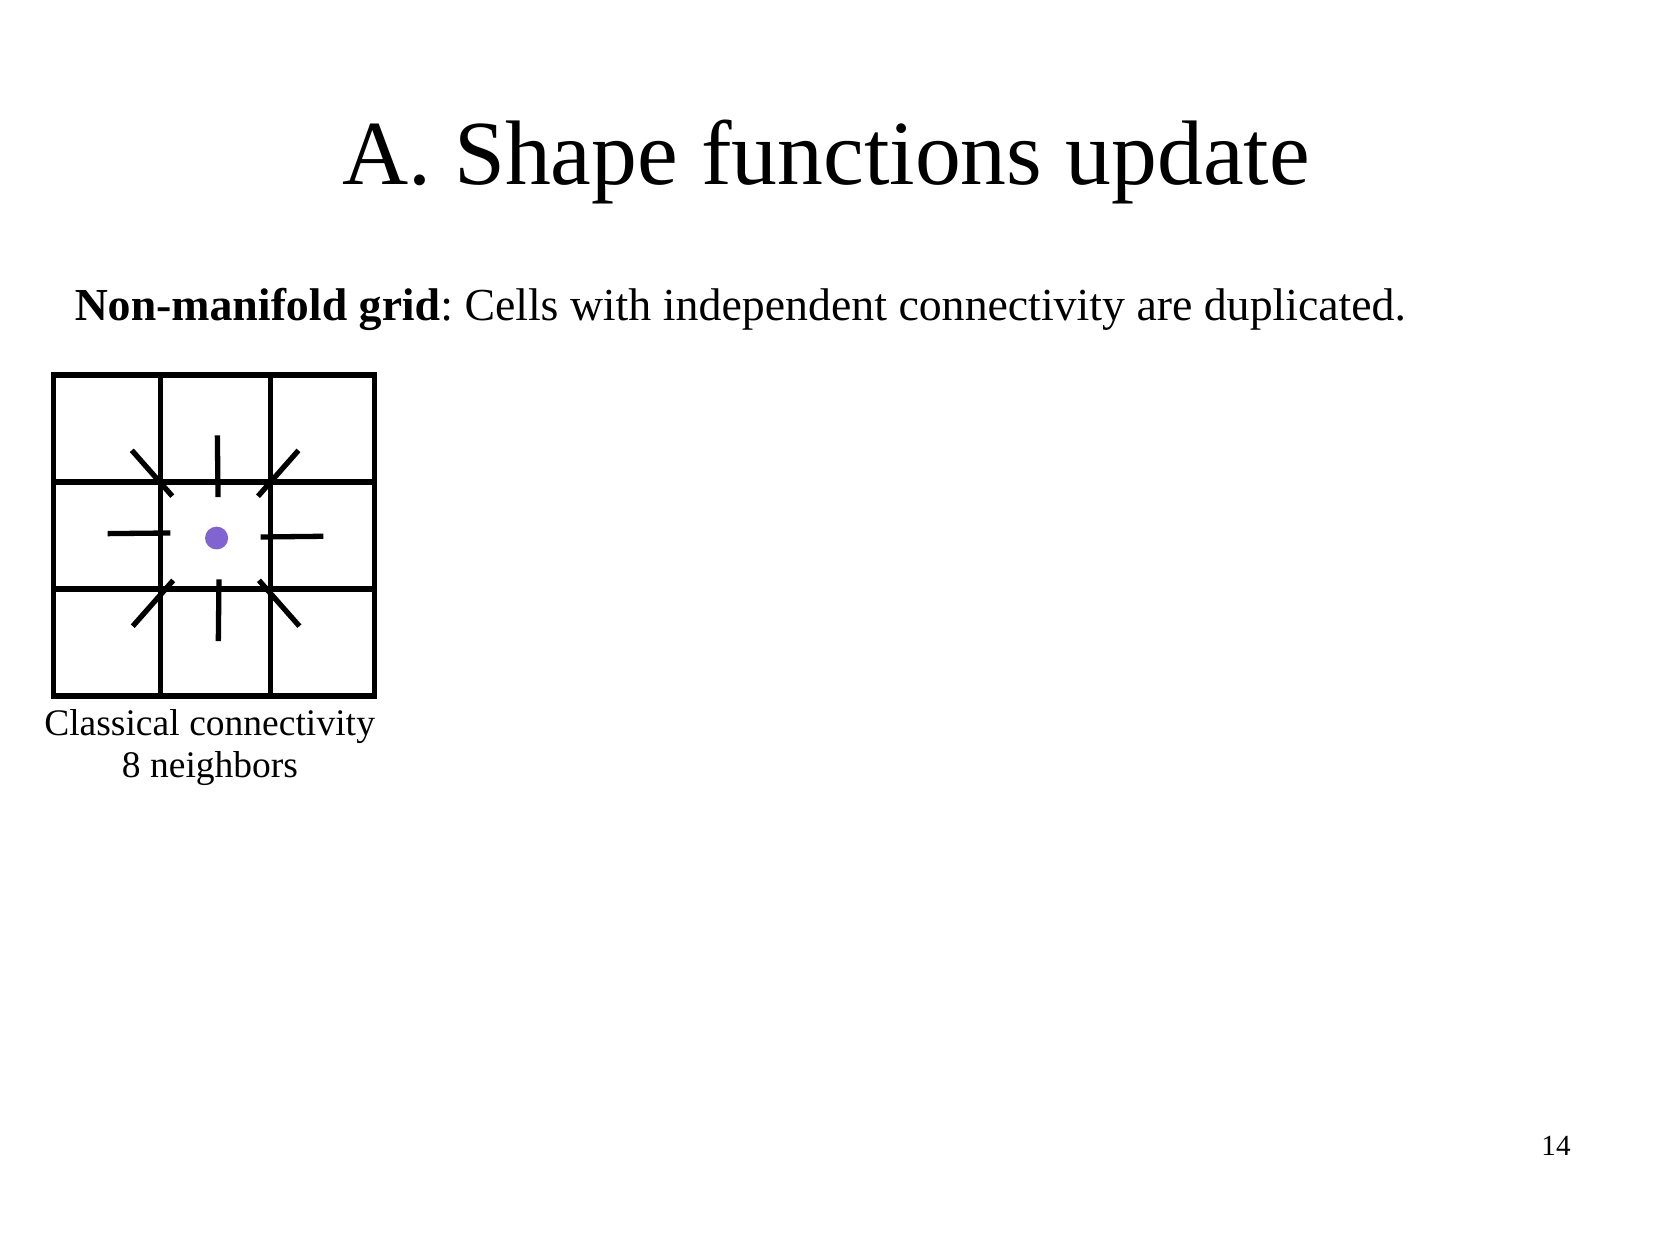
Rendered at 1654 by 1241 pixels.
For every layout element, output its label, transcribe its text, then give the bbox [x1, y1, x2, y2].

text_box Classical connectivity 8 neighbors [29, 694, 399, 794]
picture [51, 372, 378, 694]
text_box Non-manifold grid: Cells with independent connectivity are duplicated. [60, 272, 1614, 339]
title A. Shape functions update [82, 49, 1571, 257]
